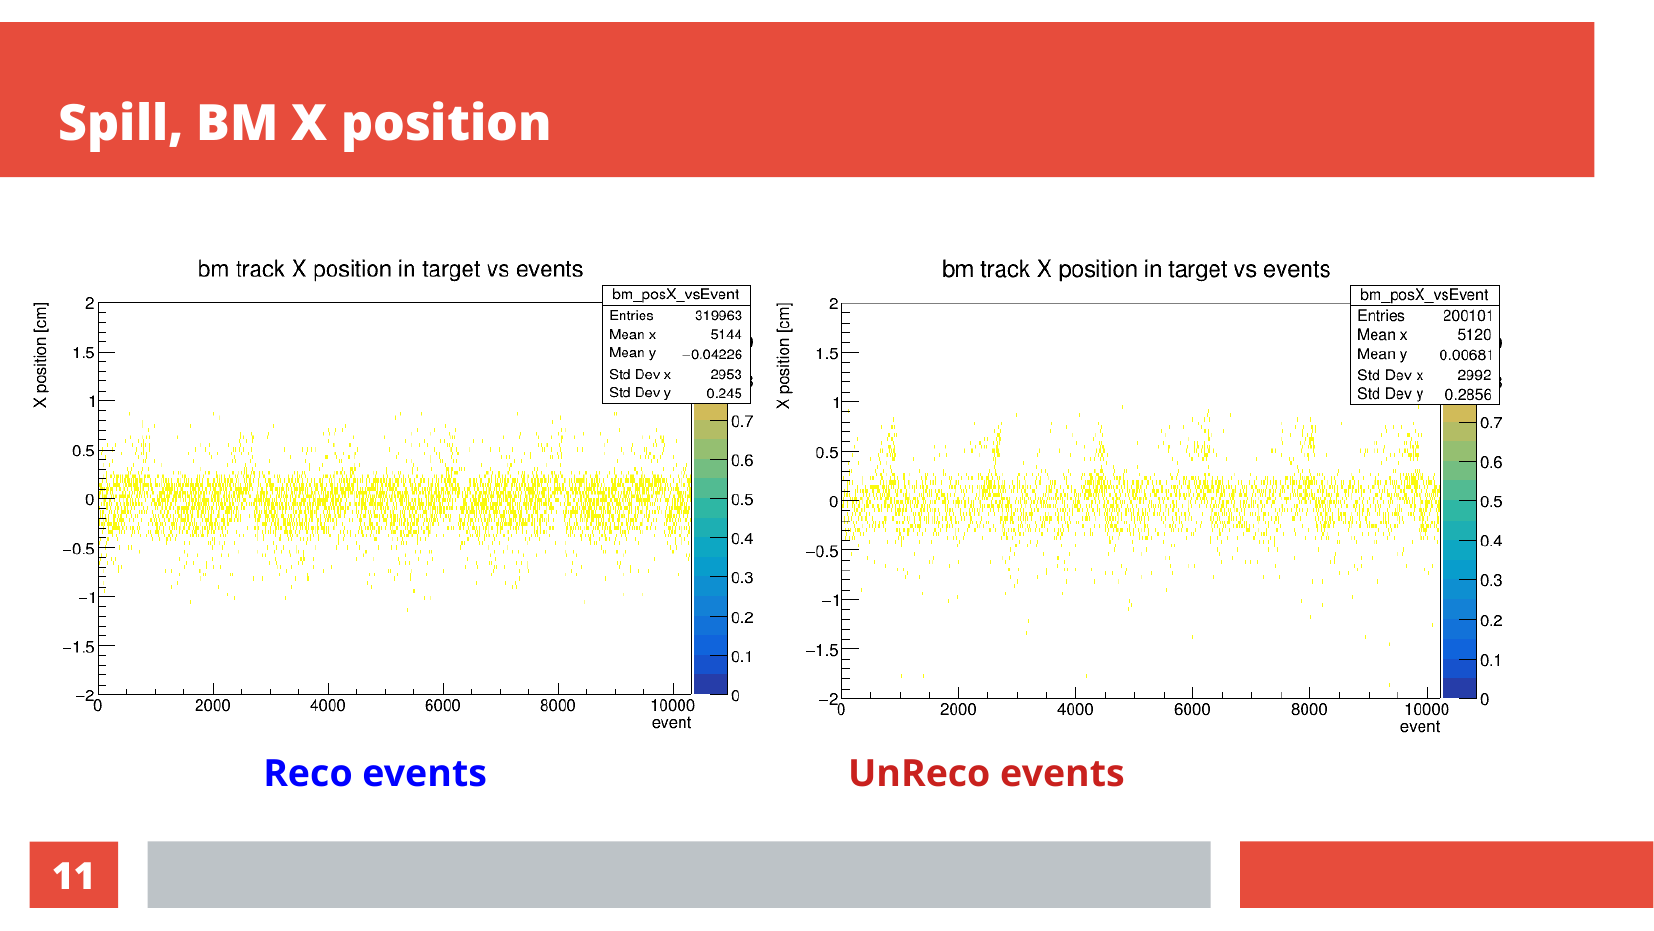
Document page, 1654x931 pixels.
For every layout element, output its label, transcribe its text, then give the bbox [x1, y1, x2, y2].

picture [27, 257, 758, 732]
text_box Reco events UnReco events [248, 739, 1419, 842]
title Spill, BM X position [59, 44, 1595, 156]
picture [770, 255, 1514, 740]
